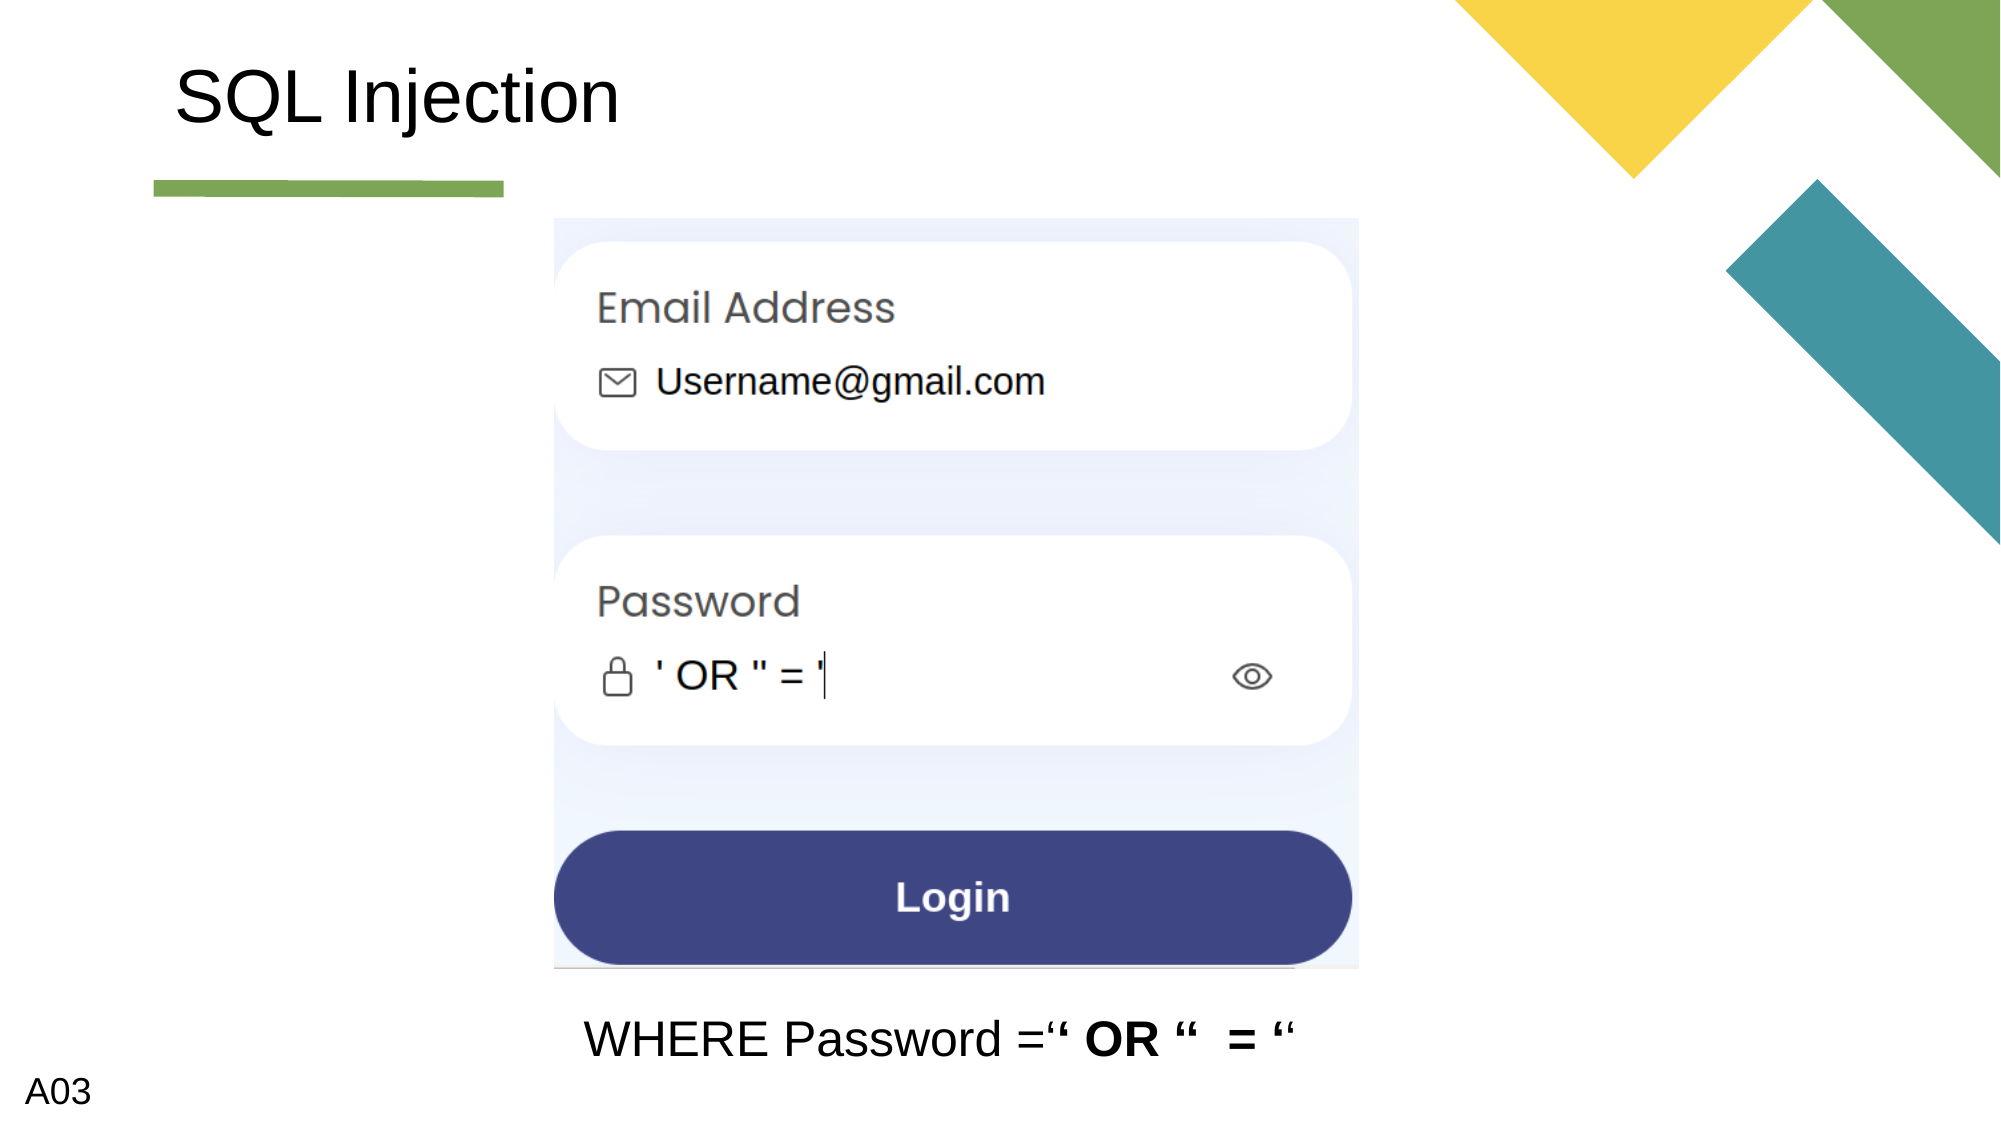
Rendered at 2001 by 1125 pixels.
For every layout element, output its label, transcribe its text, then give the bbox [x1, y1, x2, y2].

text_box A03 [10, 1062, 107, 1120]
text_box WHERE Password =‘‘ OR ‘‘ = ‘‘ [568, 1003, 1312, 1075]
text_box SQL Injection [159, 47, 697, 174]
picture [554, 218, 1359, 969]
